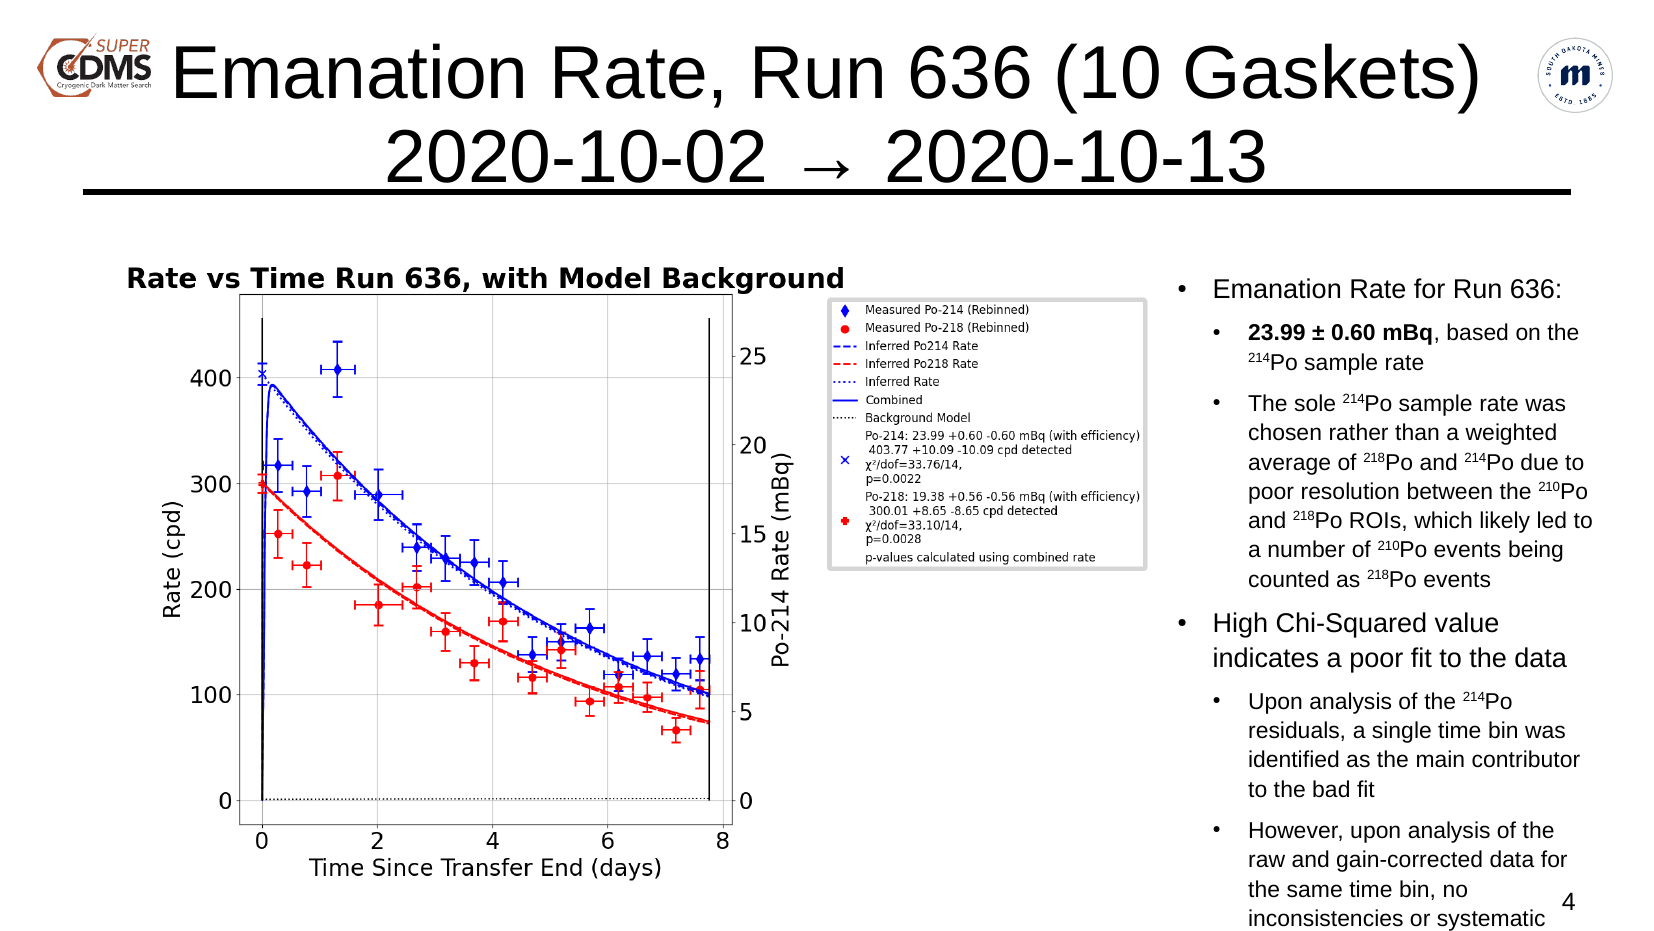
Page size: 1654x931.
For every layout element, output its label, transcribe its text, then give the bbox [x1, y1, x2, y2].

title Emanation Rate, Run 636 (10 Gaskets) 2020-10-02 → 2020-10-13 [82, 37, 1571, 193]
picture [37, 32, 151, 97]
picture [75, 211, 1388, 901]
picture [1571, 37, 1613, 113]
text_box Emanation Rate for Run 636: 23.99 ± 0.60 mBq, based on the 214Po sample rate The sole 214Po sample rate was chosen rather than a weighted average of 218Po and 214Po due to poor resolution between the 210Po and 218Po ROIs, which likely led to a number of 210Po events being counted as 218Po events High Chi-Squared value indicates a poor fit to the data Upon analysis of the 214Po residuals, a single time bin was identified as the main contributor to the bad fit However, upon analysis of the raw and gain-corrected data for the same time bin, no inconsistencies or systematic errors were identified. (p. 45-54) [1162, 262, 1613, 910]
